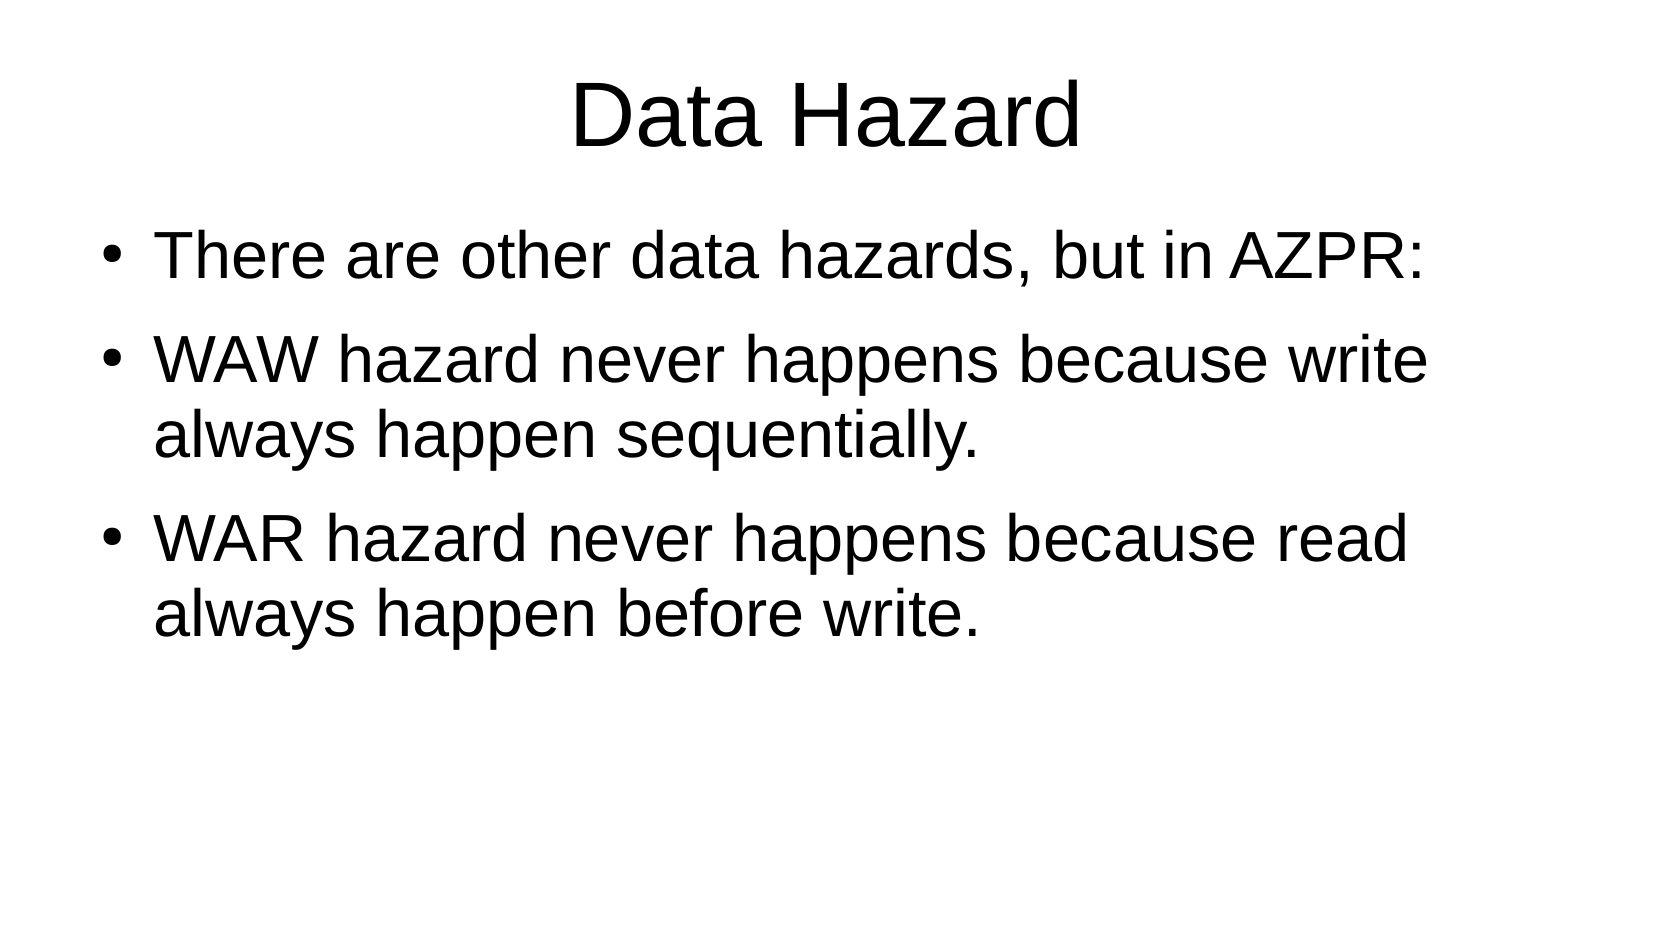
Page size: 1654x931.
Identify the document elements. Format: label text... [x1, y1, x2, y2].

list There are other data hazards, but in AZPR: WAW hazard never happens because write always happen sequentially. WAR hazard never happens because read always happen before write. [82, 217, 1571, 758]
title Data Hazard [82, 37, 1571, 193]
